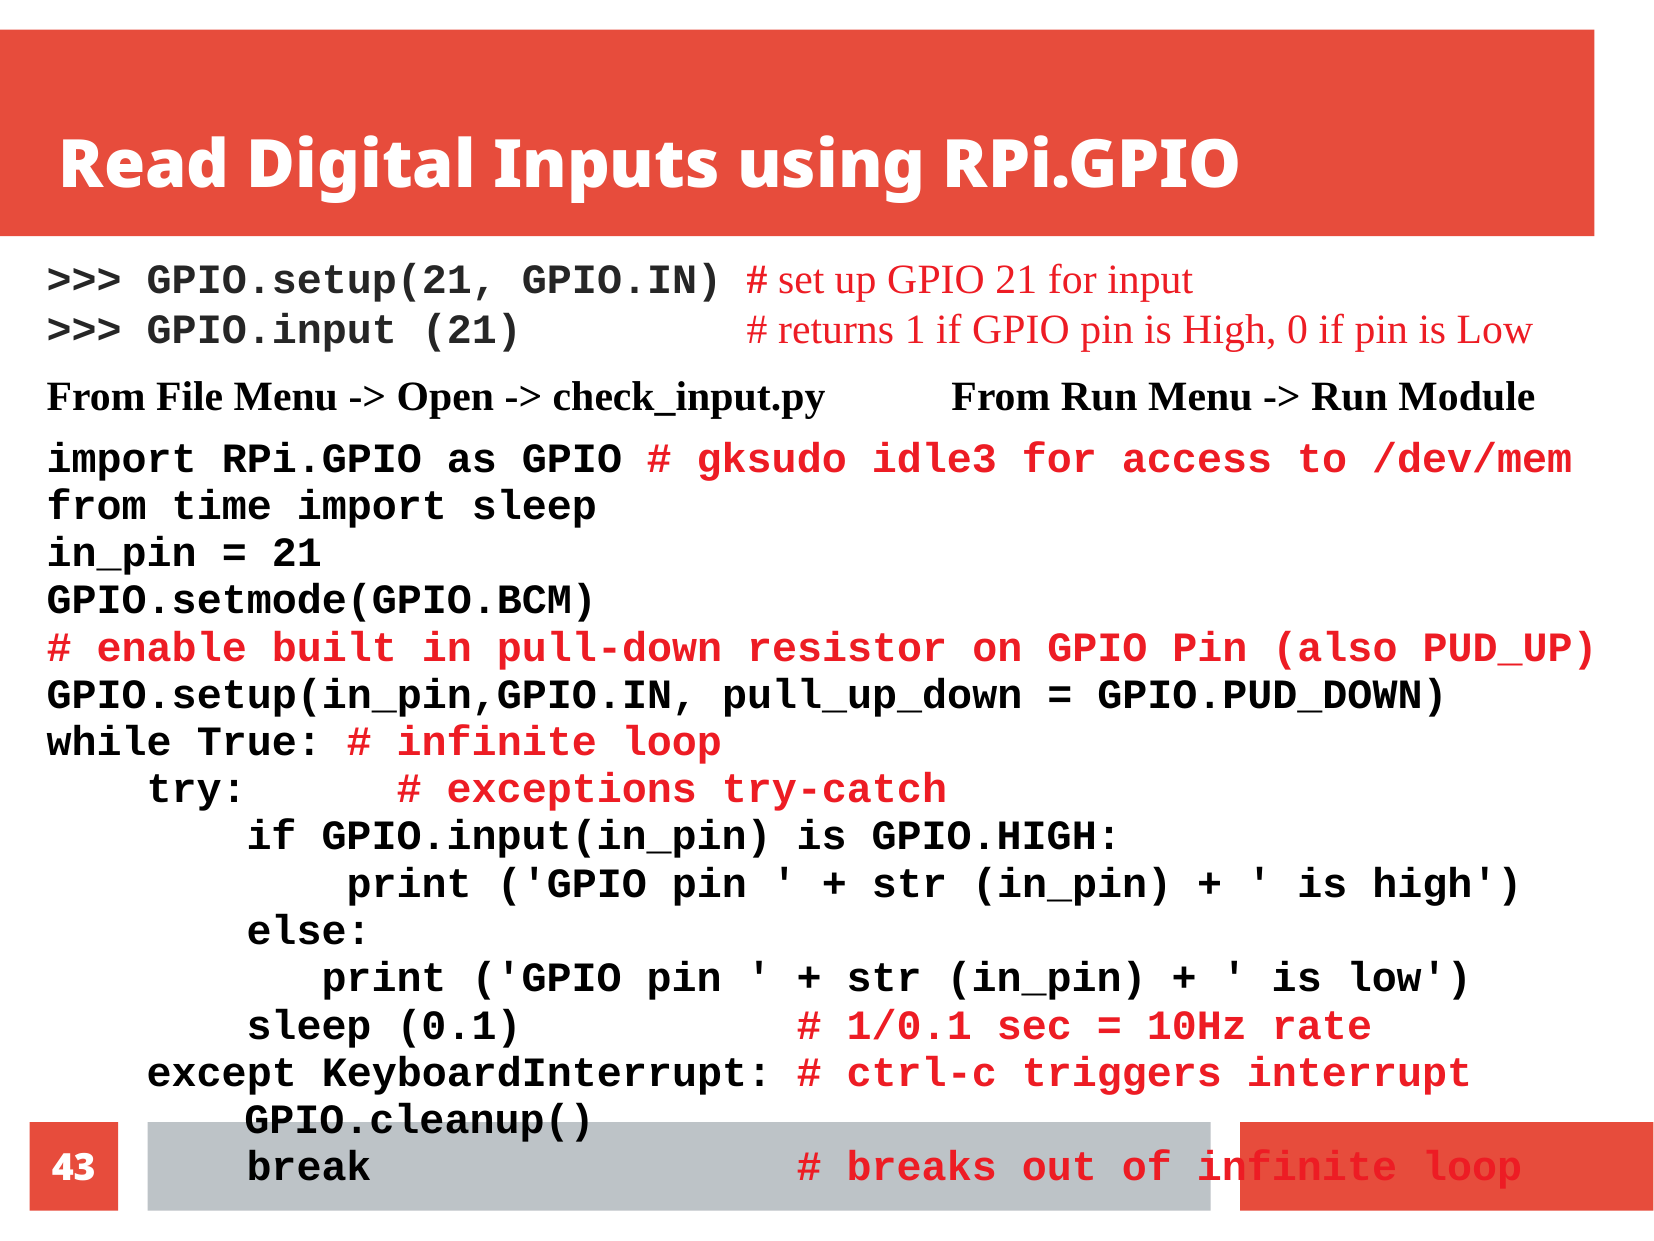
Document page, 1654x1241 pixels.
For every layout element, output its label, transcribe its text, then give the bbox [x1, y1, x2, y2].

title Read Digital Inputs using RPi.GPIO [59, 59, 1595, 207]
text_box >>> GPIO.setup(21, GPIO.IN) # set up GPIO 21 for input >>> GPIO.input (21) # returns 1 if GPIO pin is High, 0 if pin is Low From File Menu -> Open -> check_input.py From Run Menu -> Run Module import RPi.GPIO as GPIO # gksudo idle3 for access to /dev/mem from time import sleep in_pin = 21 GPIO.setmode(GPIO.BCM) # enable built in pull-down resistor on GPIO Pin (also PUD_UP) GPIO.setup(in_pin,GPIO.IN, pull_up_down = GPIO.PUD_DOWN) while True: # infinite loop try: # exceptions try-catch if GPIO.input(in_pin) is GPIO.HIGH: print ('GPIO pin ' + str (in_pin) + ' is high') else: print ('GPIO pin ' + str (in_pin) + ' is low') sleep (0.1) # 1/0.1 sec = 10Hz rate except KeyboardInterrupt: # ctrl-c triggers interrupt GPIO.cleanup() break # breaks out of infinite loop [31, 248, 1618, 1231]
